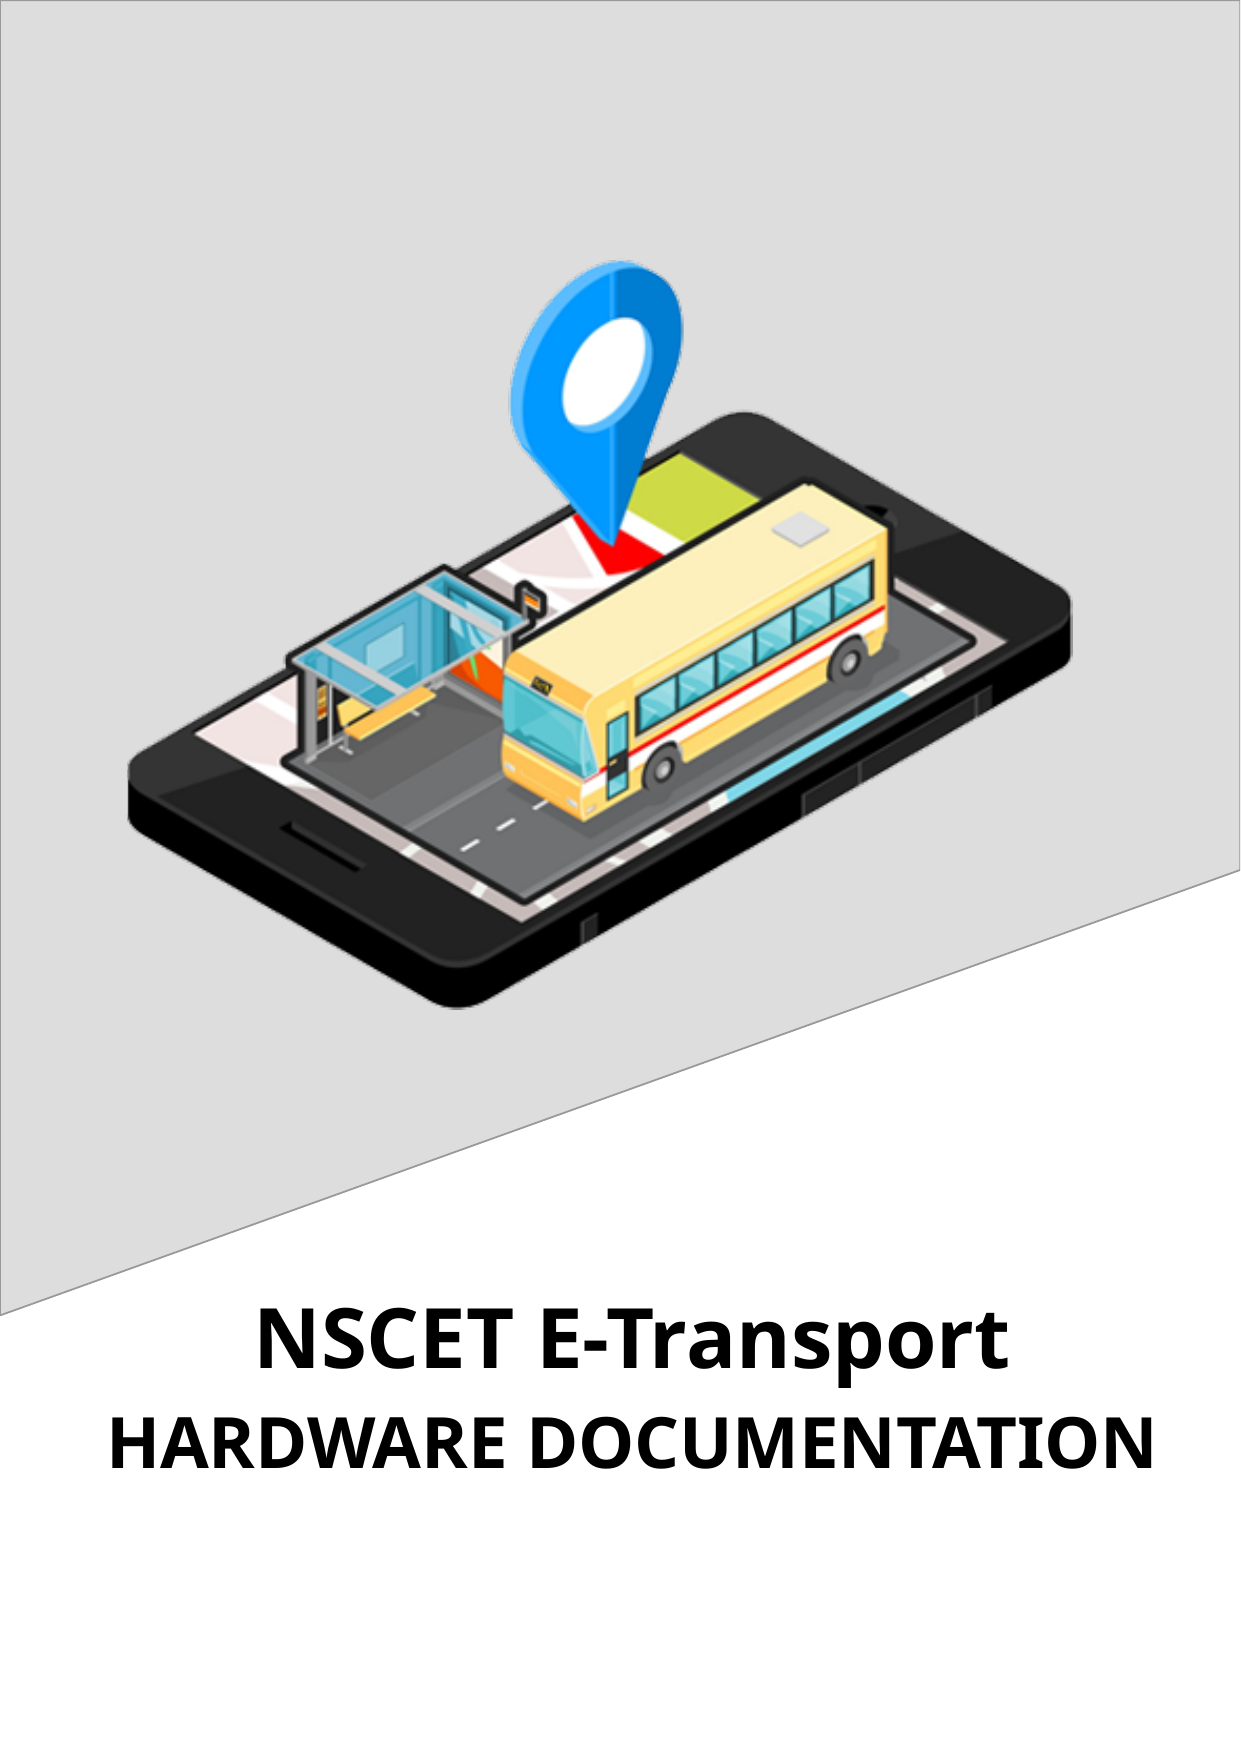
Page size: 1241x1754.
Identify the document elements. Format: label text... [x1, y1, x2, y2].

text_box NSCET E-Transport HARDWARE DOCUMENTATION [78, 1272, 1187, 1577]
picture [124, 257, 1073, 1010]
